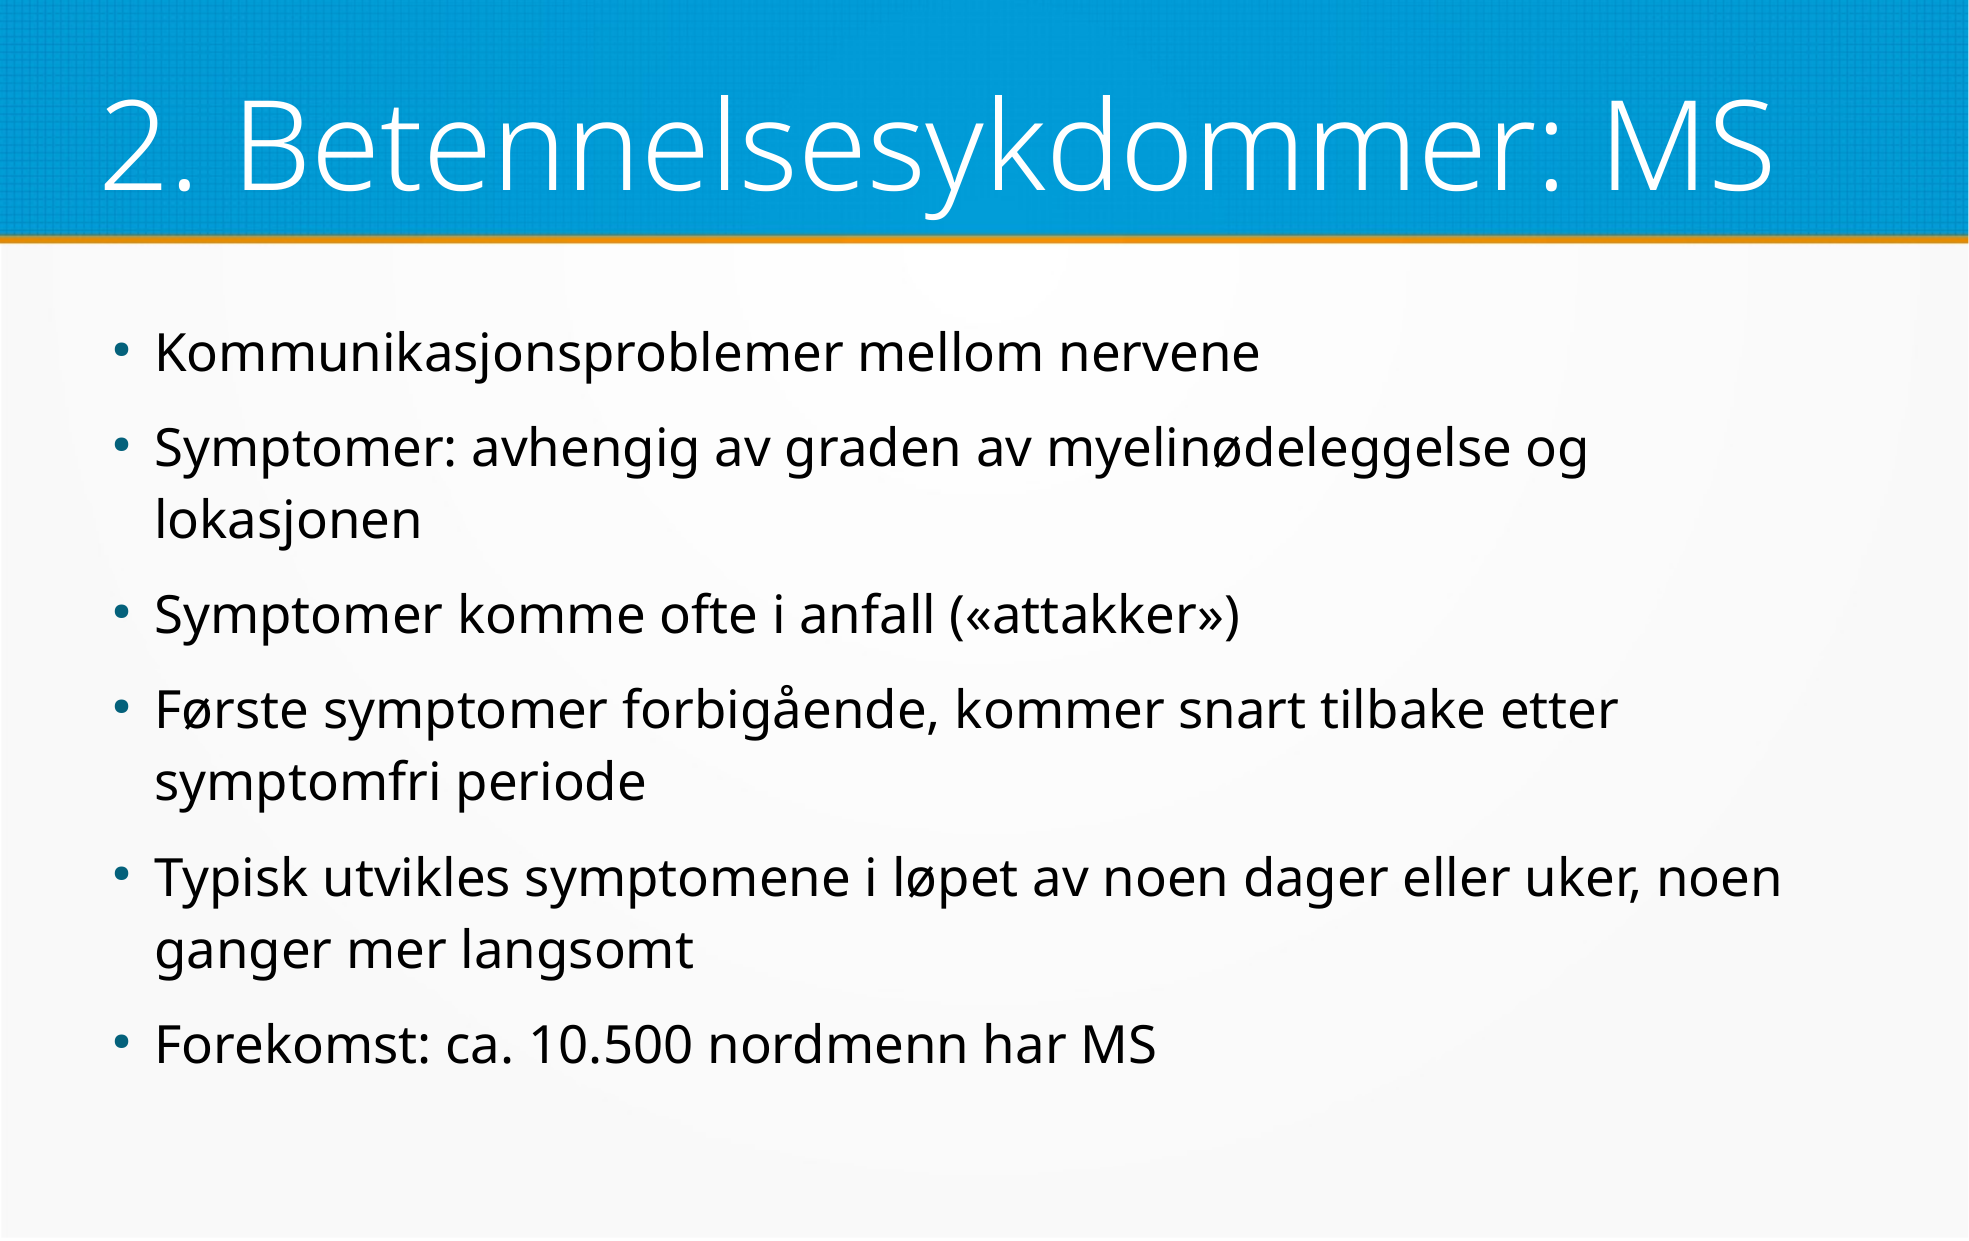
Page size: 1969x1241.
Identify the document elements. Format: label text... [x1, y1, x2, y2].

title 2. Betennelsesykdommer: MS [98, 19, 1870, 227]
list Kommunikasjonsproblemer mellom nervene Symptomer: avhengig av graden av myelinødeleggelse og lokasjonen Symptomer komme ofte i anfall («attakker») Første symptomer forbigående, kommer snart tilbake etter symptomfri periode Typisk utvikles symptomene i løpet av noen dager eller uker, noen ganger mer langsomt Forekomst: ca. 10.500 nordmenn har MS [98, 315, 1861, 1081]
picture [0, 233, 1969, 1241]
